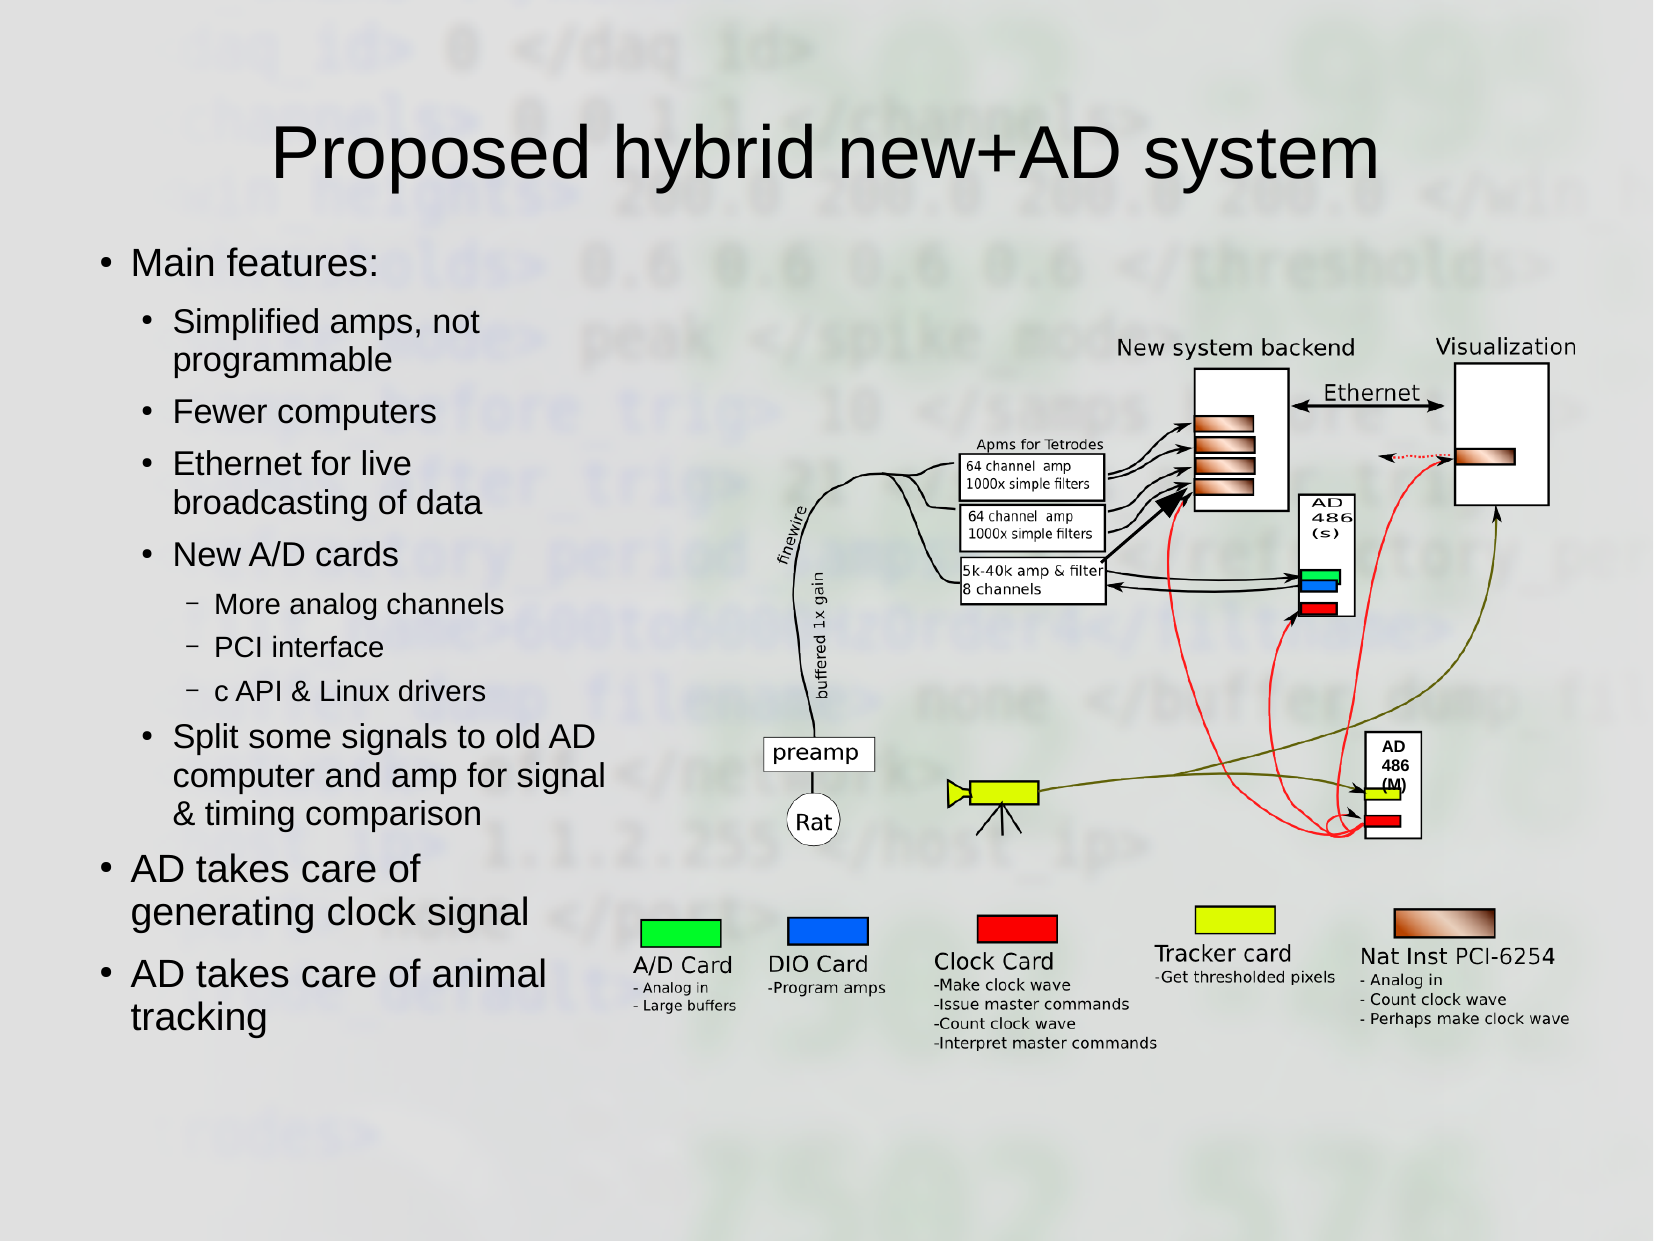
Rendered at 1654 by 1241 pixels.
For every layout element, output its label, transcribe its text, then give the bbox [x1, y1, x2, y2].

list Main features: Simplified amps, not programmable Fewer computers Ethernet for live broadcasting of data New A/D cards More analog channels PCI interface c API & Linux drivers Split some signals to old AD computer and amp for signal & timing comparison AD takes care of generating clock signal AD takes care of animal tracking [88, 241, 614, 1051]
text_box AD 486 (M) [1367, 730, 1421, 811]
title Proposed hybrid new+AD system [82, 49, 1571, 257]
picture [0, 0, 1654, 1241]
